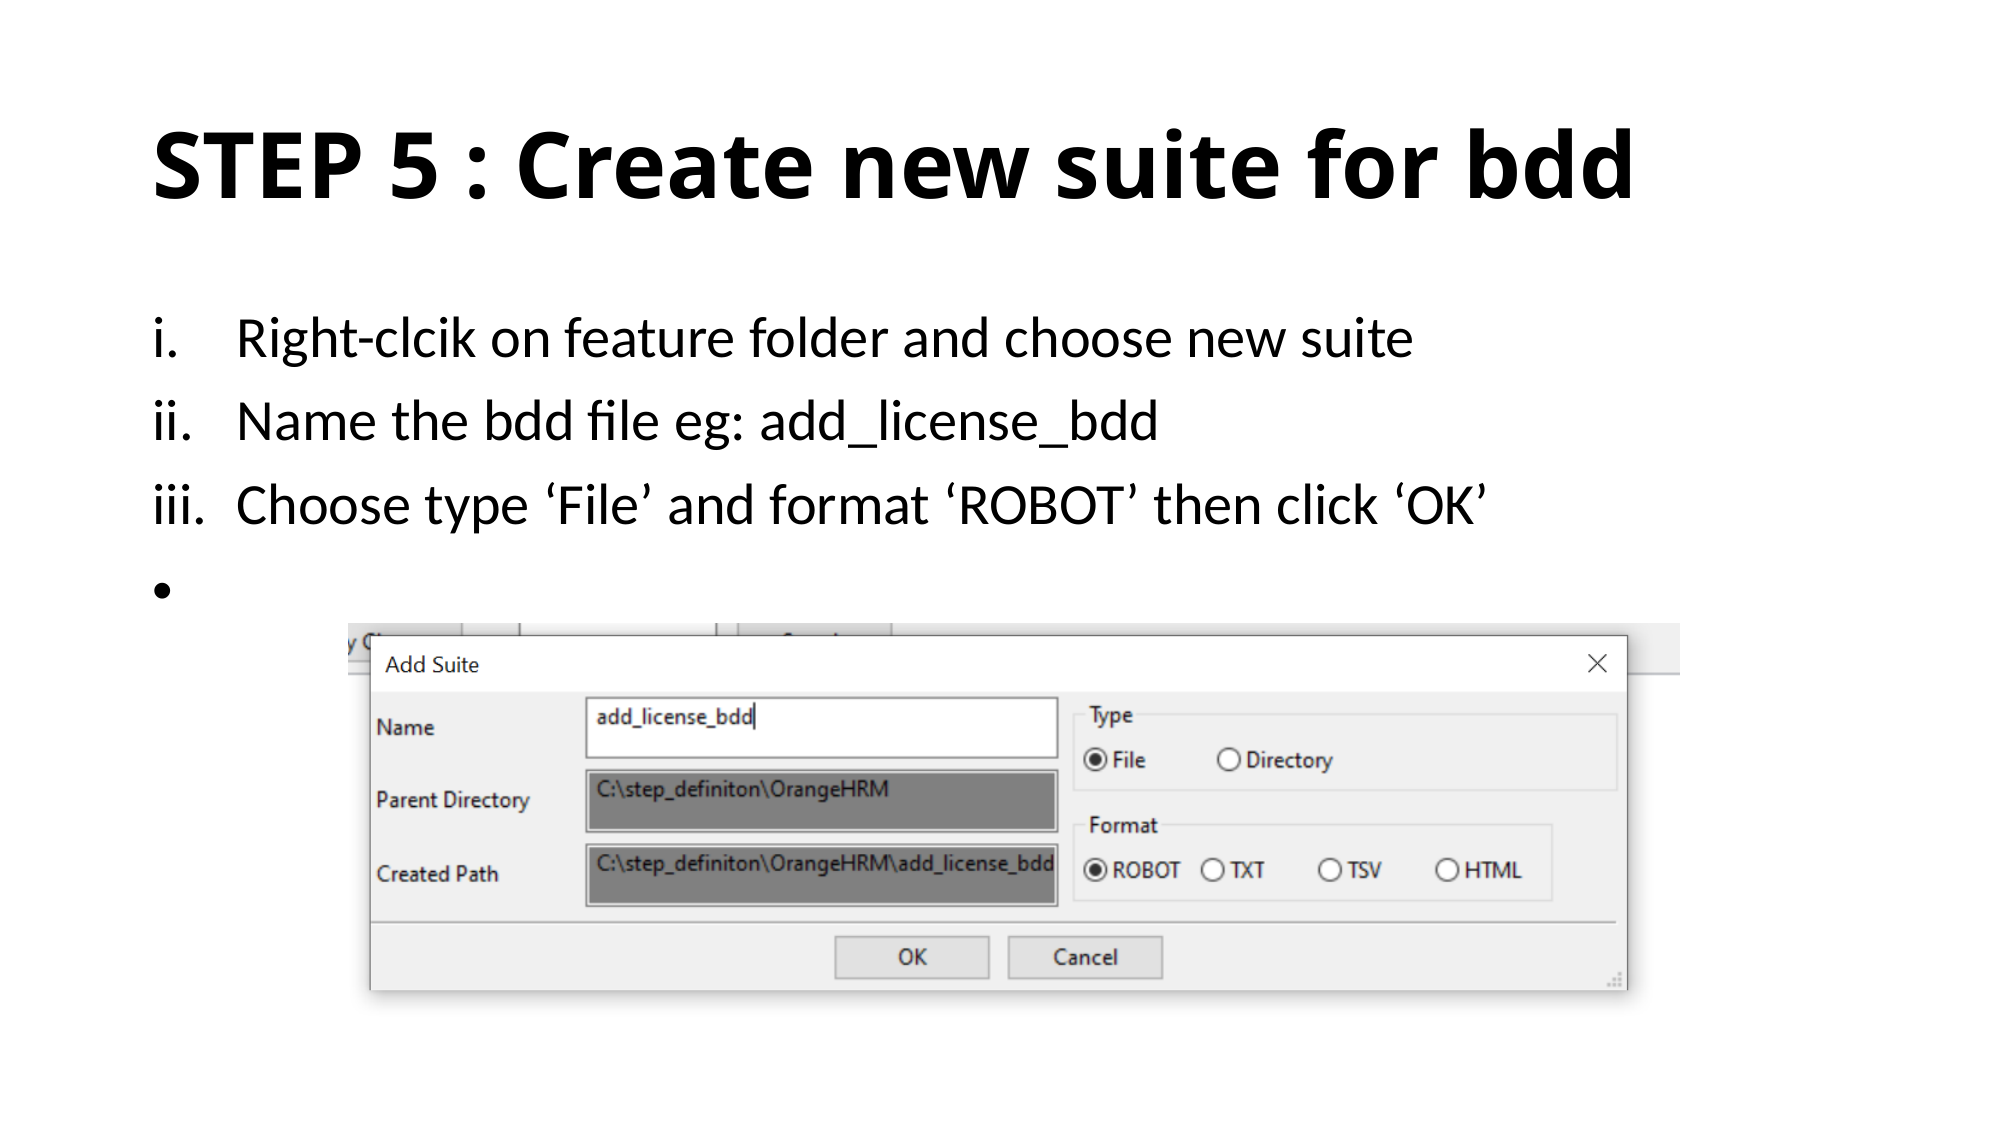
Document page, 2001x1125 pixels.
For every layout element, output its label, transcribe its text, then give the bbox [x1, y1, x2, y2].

picture [348, 623, 1680, 1030]
title STEP 5 : Create new suite for bdd [137, 59, 1863, 278]
list Right-clcik on feature folder and choose new suite Name the bdd file eg: add_license_bdd Choose type ‘File’ and format ‘ROBOT’ then click ‘OK’ [137, 299, 1863, 1014]
